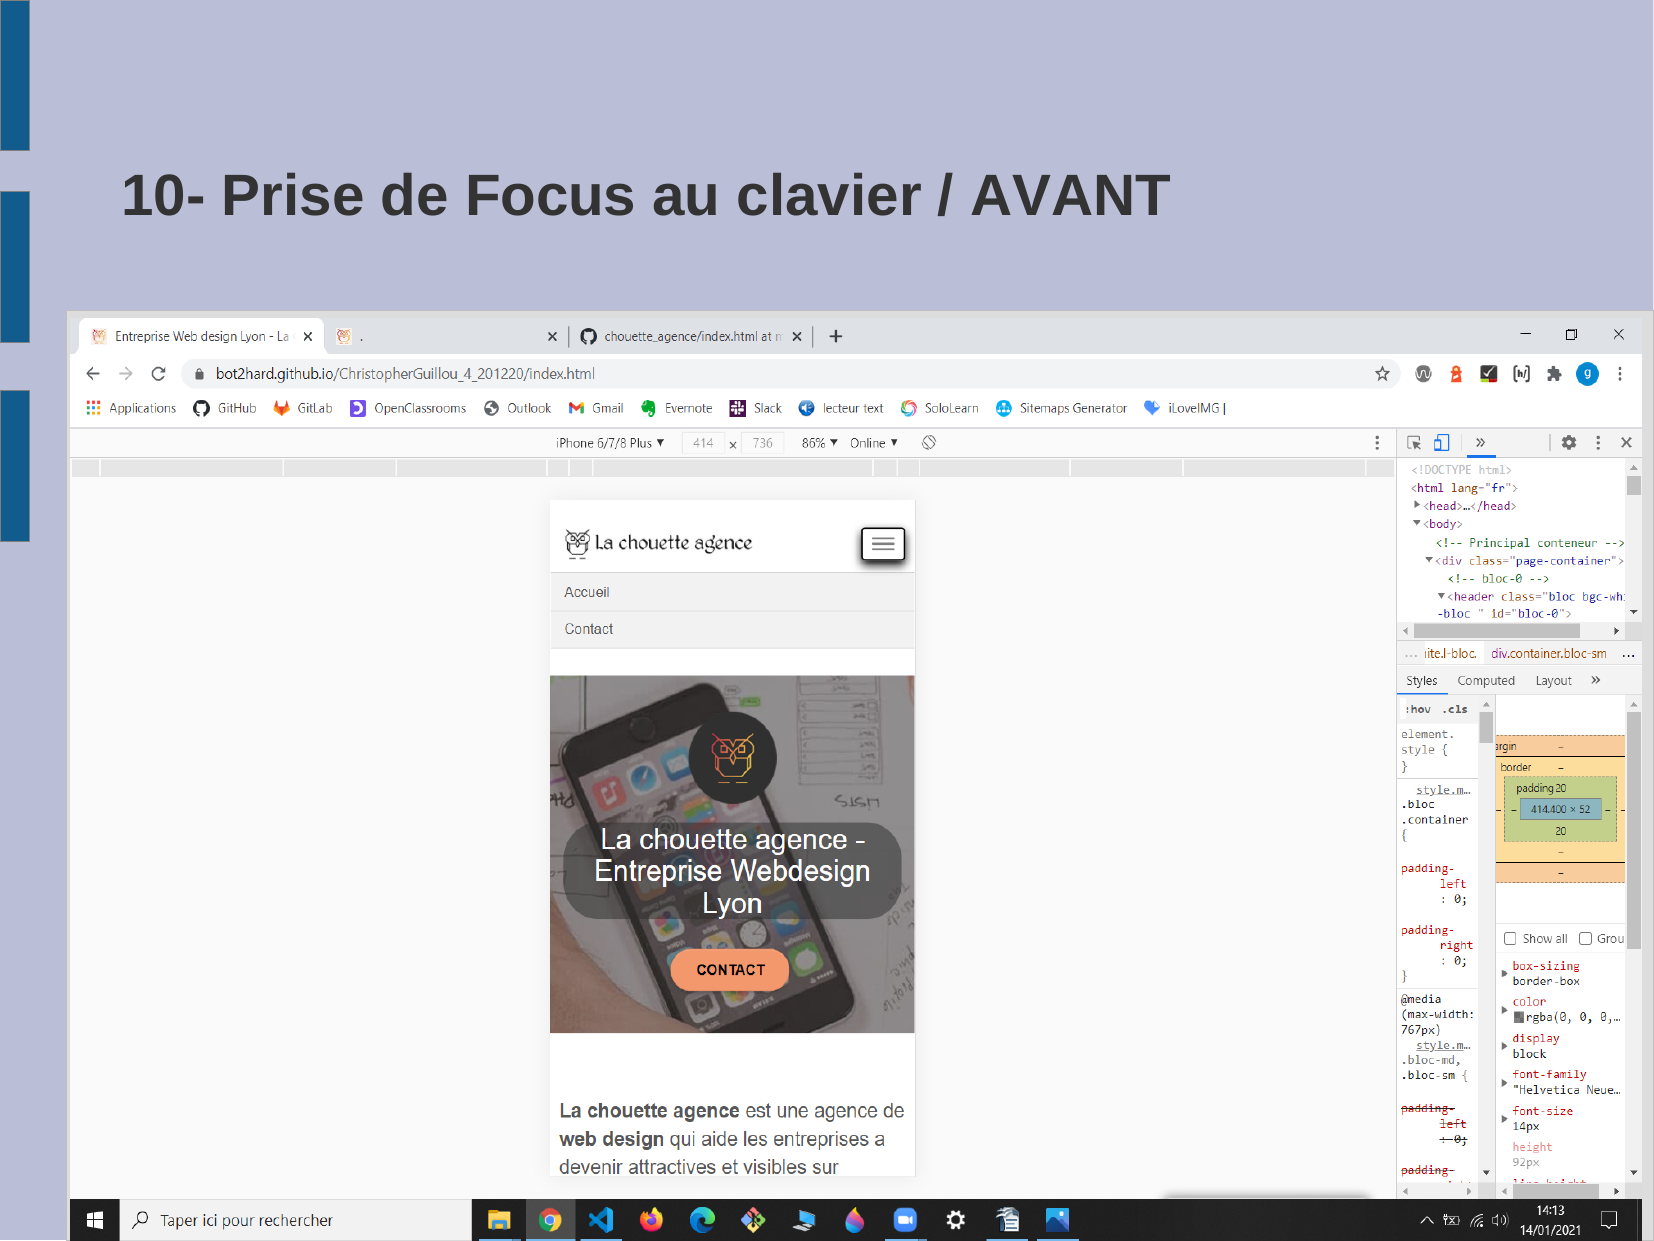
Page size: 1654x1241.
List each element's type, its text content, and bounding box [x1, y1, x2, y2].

picture [70, 318, 1642, 1241]
title 10- Prise de Focus au clavier / AVANT [121, 91, 1534, 299]
